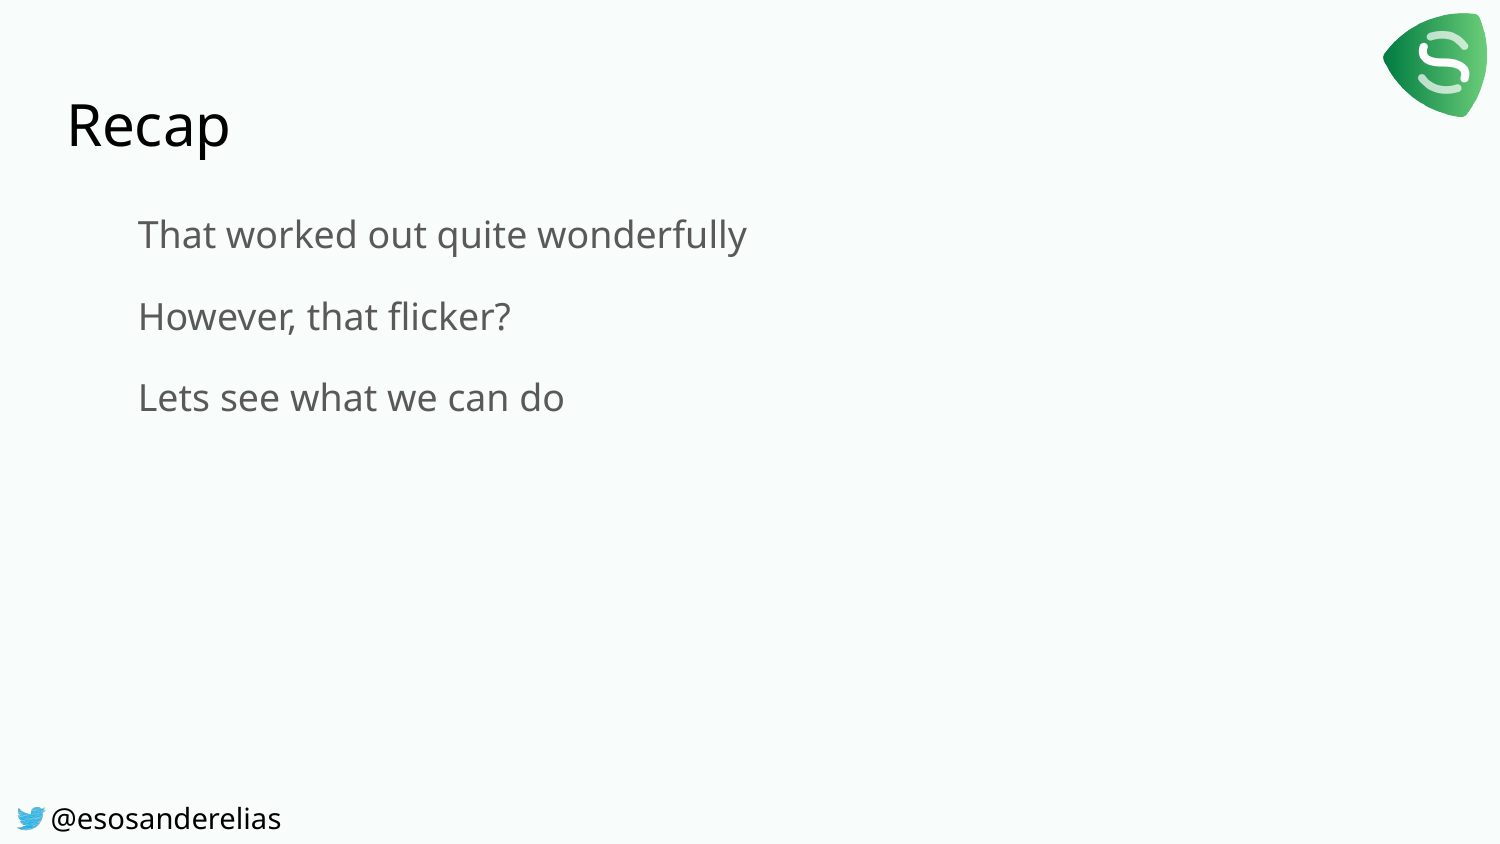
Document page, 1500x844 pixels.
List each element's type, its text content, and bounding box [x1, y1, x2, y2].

list That worked out quite wonderfully However, that flicker? Lets see what we can do [123, 189, 1449, 750]
picture [1376, 6, 1494, 124]
title Recap [51, 72, 1449, 167]
picture [2, 790, 60, 844]
